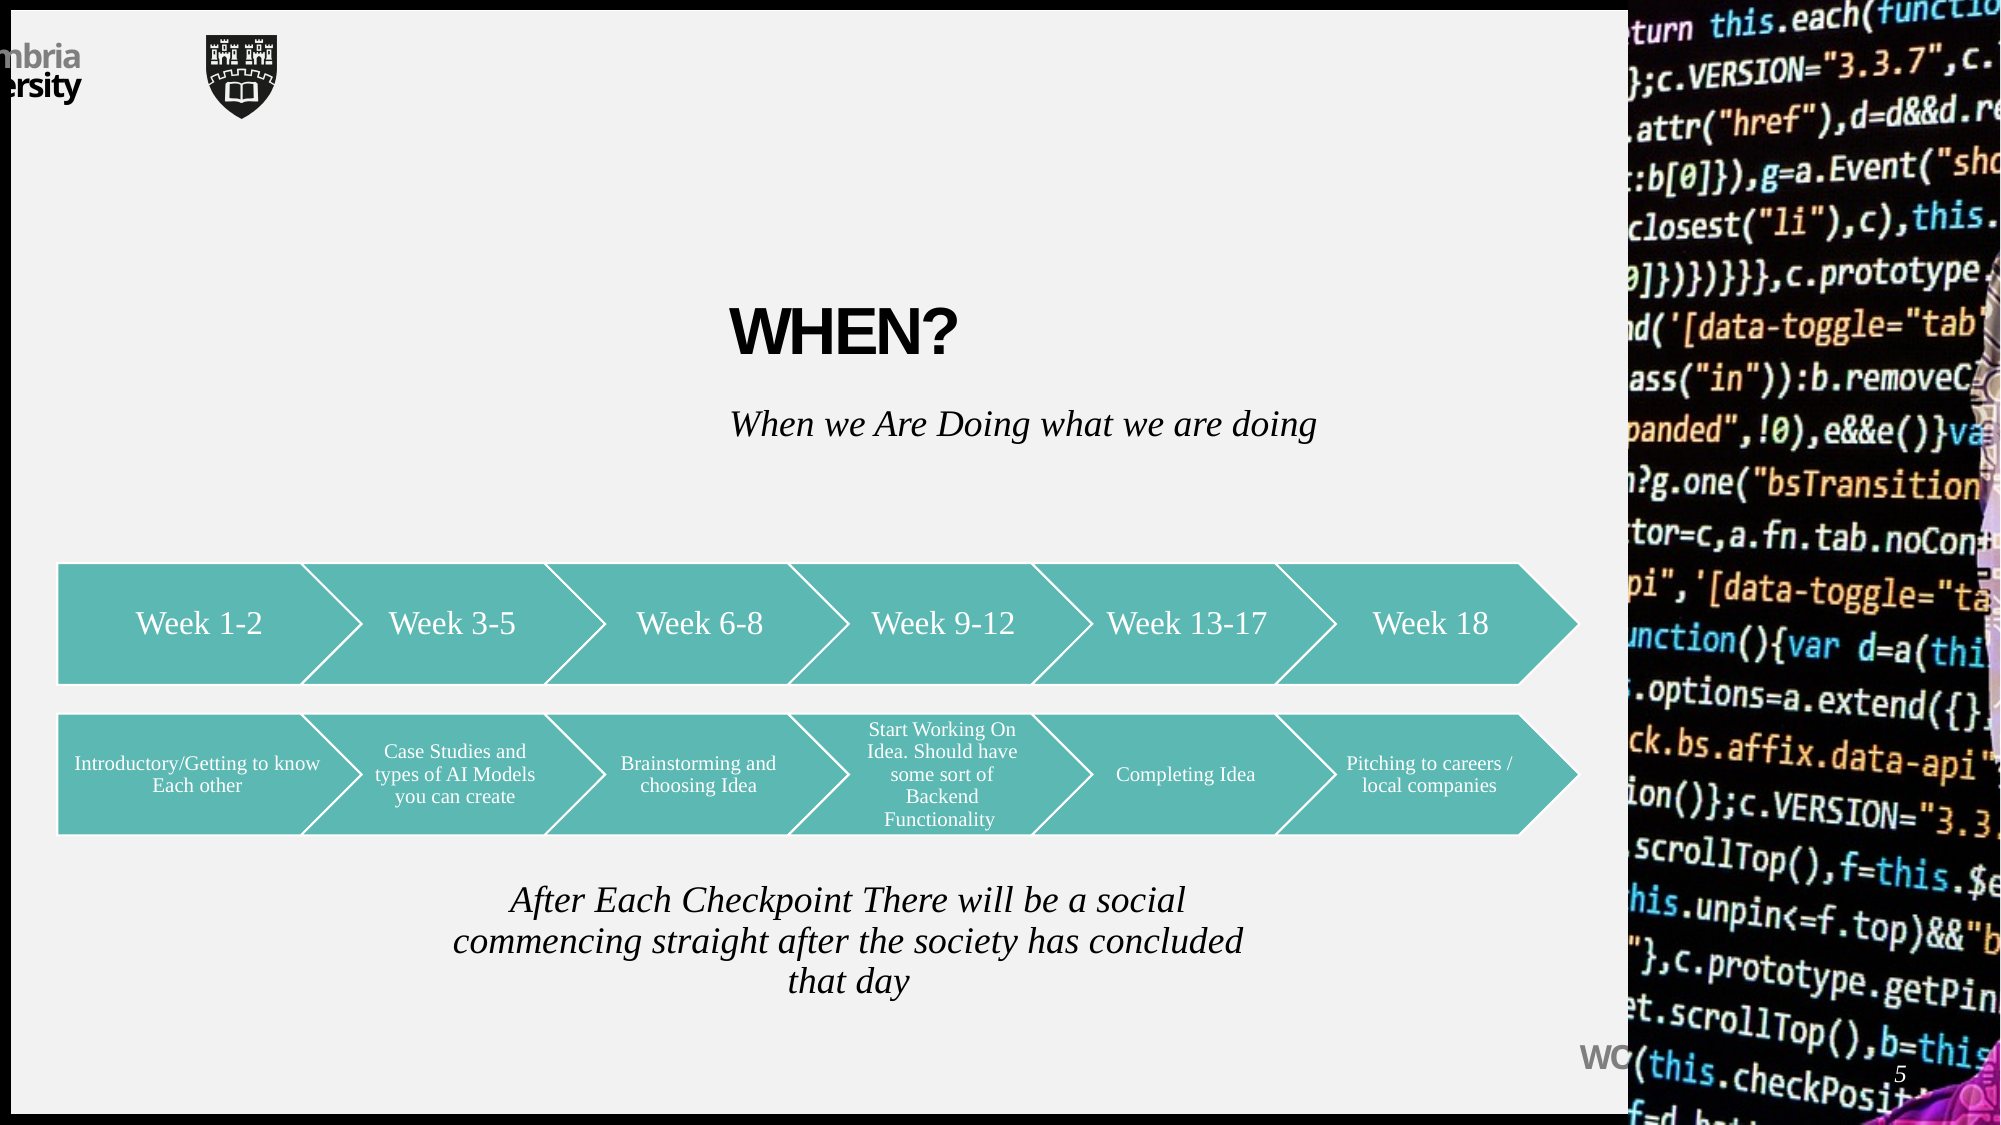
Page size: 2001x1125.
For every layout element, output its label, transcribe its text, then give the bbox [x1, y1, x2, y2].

list When we Are Doing what we are doing [729, 403, 1580, 463]
text_box After Each Checkpoint There will be a social commencing straight after the society has concluded that day [419, 880, 1278, 1003]
text_box Introductory/Getting to know Each other [57, 713, 361, 836]
text_box Week 6-8 [544, 563, 847, 685]
text_box Brainstorming and choosing Idea [544, 713, 848, 836]
text_box Northumbria University [0, 40, 192, 107]
text_box Week 18 [1275, 563, 1580, 685]
text_box Week 1-2 [57, 563, 360, 685]
text_box [1877, 1050, 1924, 1096]
text_box Week 9-12 [787, 563, 1091, 685]
title When? [729, 296, 1580, 368]
text_box Week 3-5 [300, 563, 604, 685]
text_box Pitching to careers / local companies [1275, 713, 1580, 836]
text_box Completing Idea [1031, 713, 1335, 836]
picture [206, 35, 277, 119]
text_box Case Studies and types of AI Models you can create [300, 713, 604, 836]
text_box Week 13-17 [1031, 563, 1335, 685]
text_box Start Working On Idea. Should have some sort of Backend Functionality [787, 713, 1091, 836]
picture [1628, 0, 2000, 1125]
